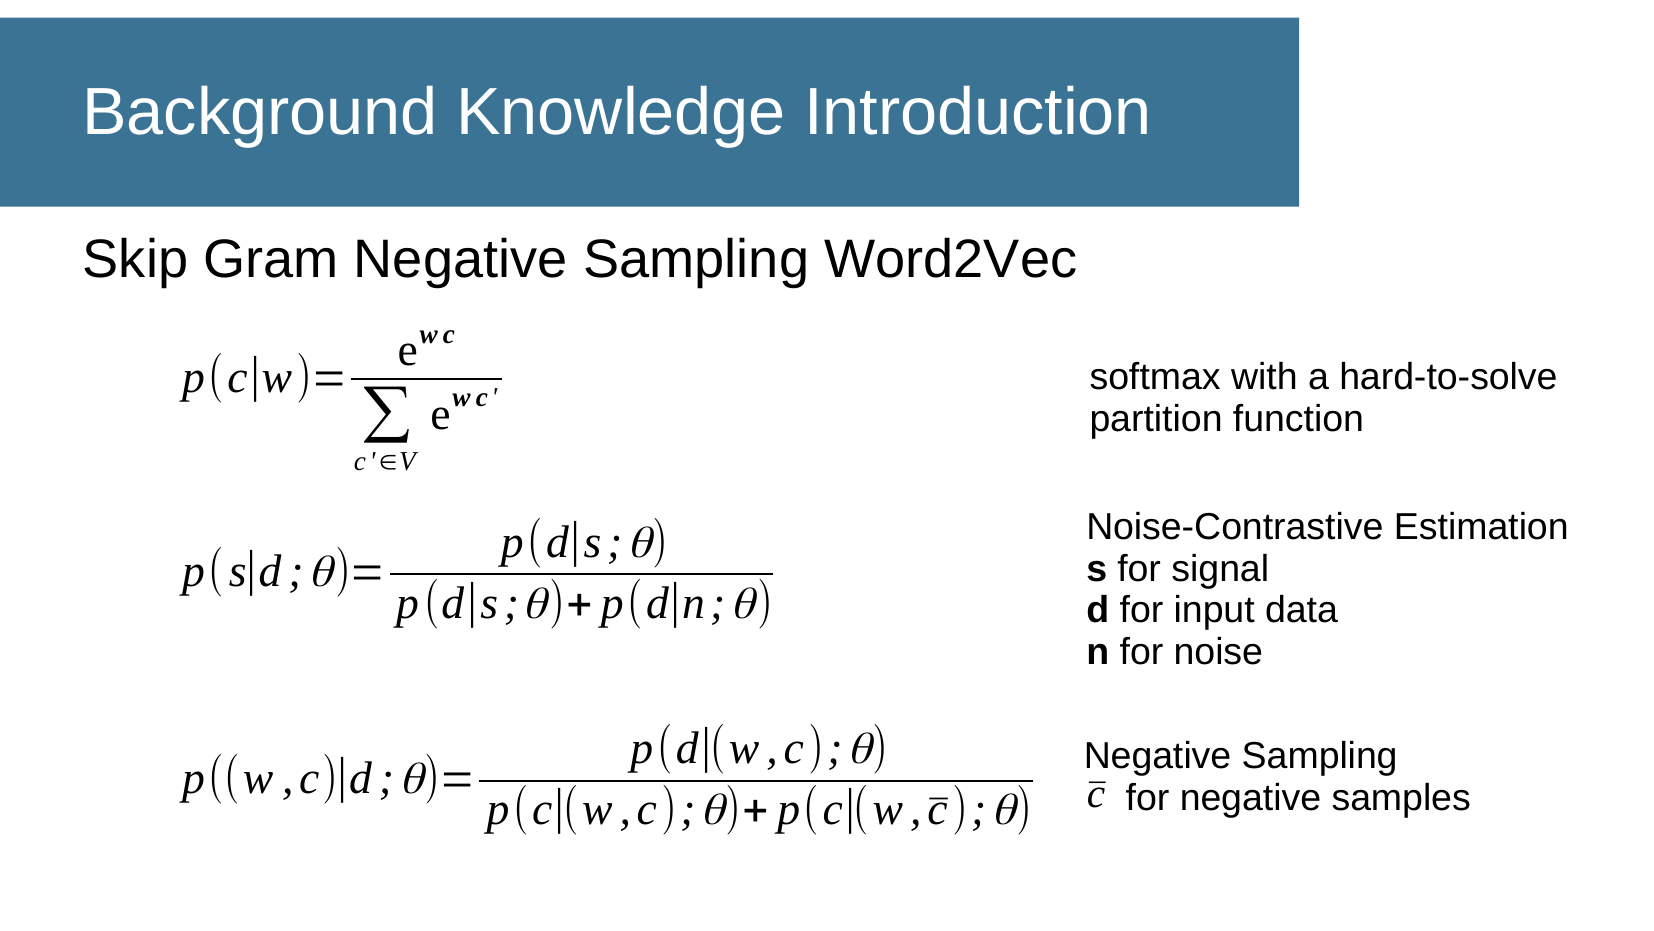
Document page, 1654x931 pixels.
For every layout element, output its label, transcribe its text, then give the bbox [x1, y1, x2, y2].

text_box Noise-Contrastive Estimation s for signal d for input data n for noise [1071, 498, 1584, 681]
text_box Negative Sampling for negative samples [1068, 727, 1495, 826]
list Skip Gram Negative Sampling Word2Vec [82, 224, 1571, 764]
chart [171, 721, 1042, 839]
text_box softmax with a hard-to-solve partition function [1074, 348, 1573, 447]
chart [171, 515, 781, 632]
title Background Knowledge Introduction [82, 35, 1234, 189]
chart [171, 318, 511, 477]
chart [1080, 769, 1114, 816]
